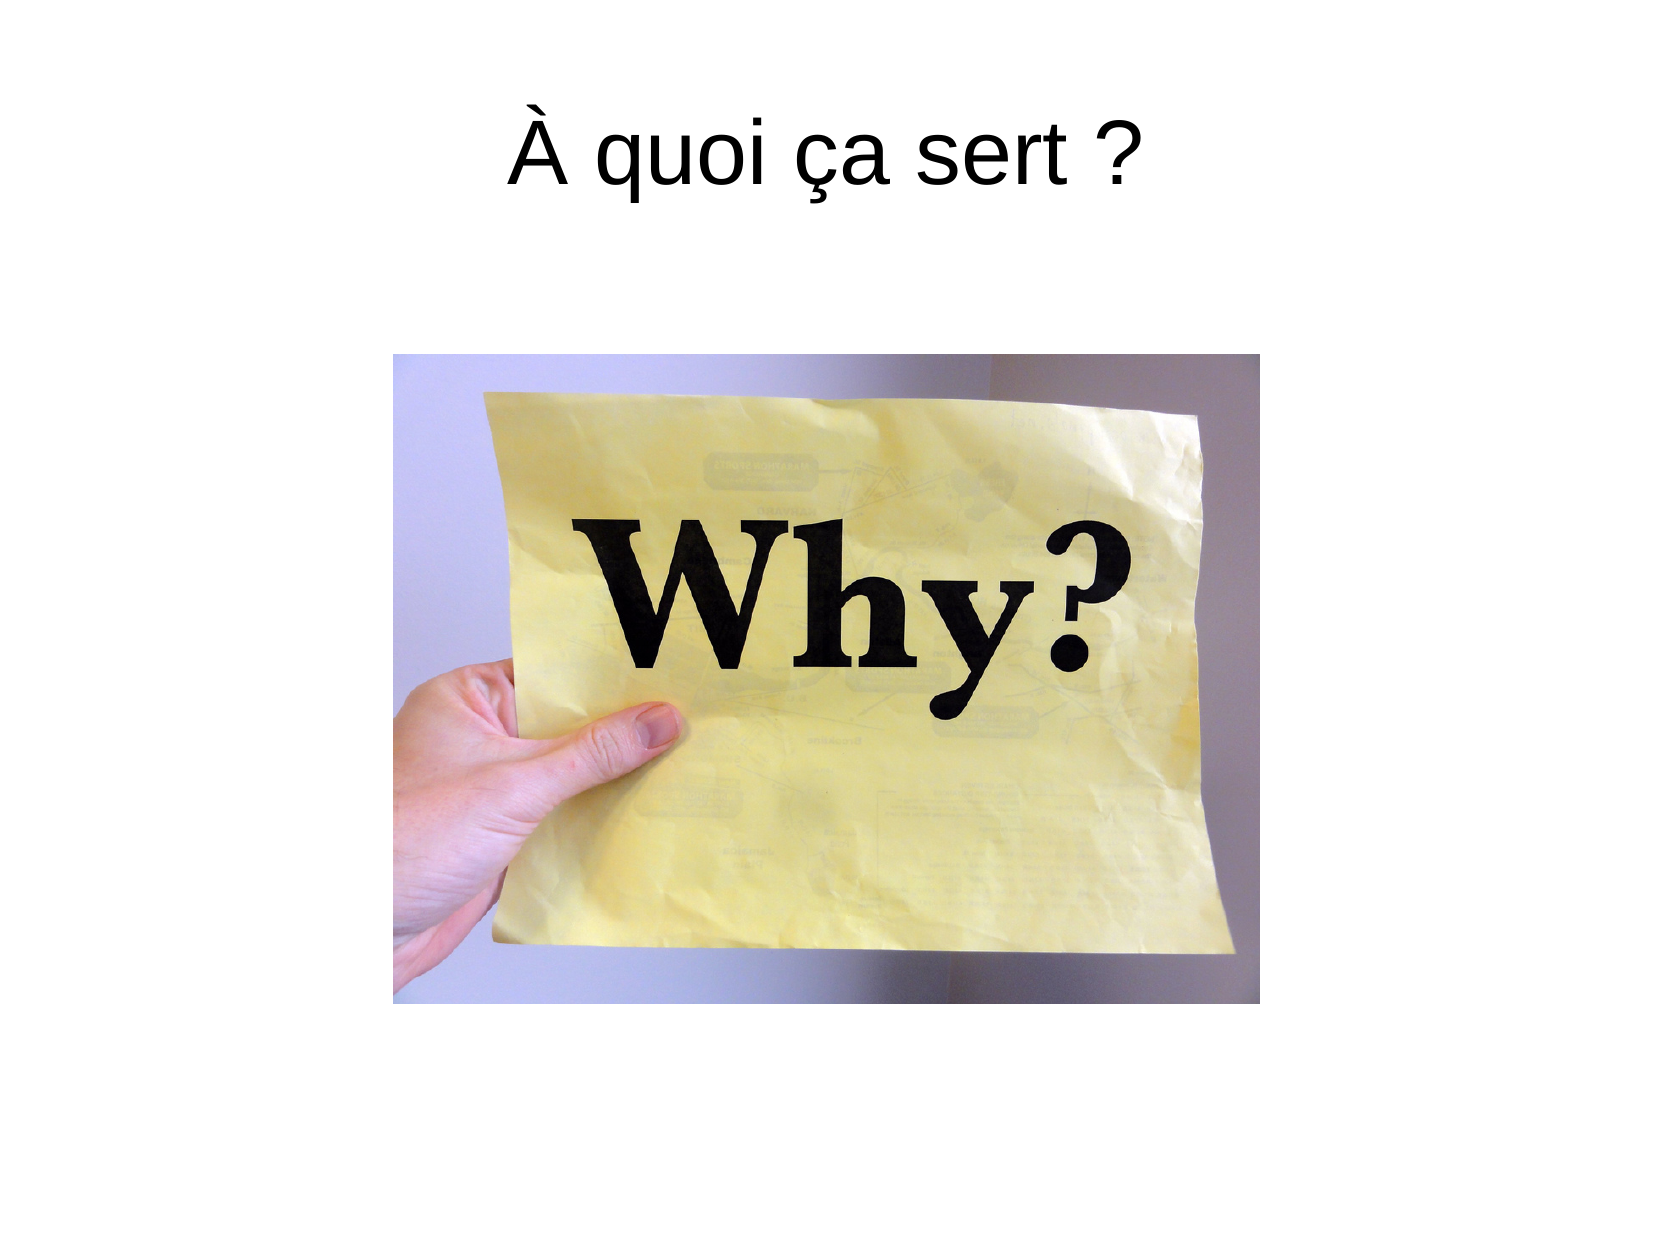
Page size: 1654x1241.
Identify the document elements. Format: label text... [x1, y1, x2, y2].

title À quoi ça sert ? [82, 49, 1571, 257]
picture [393, 354, 1260, 1004]
